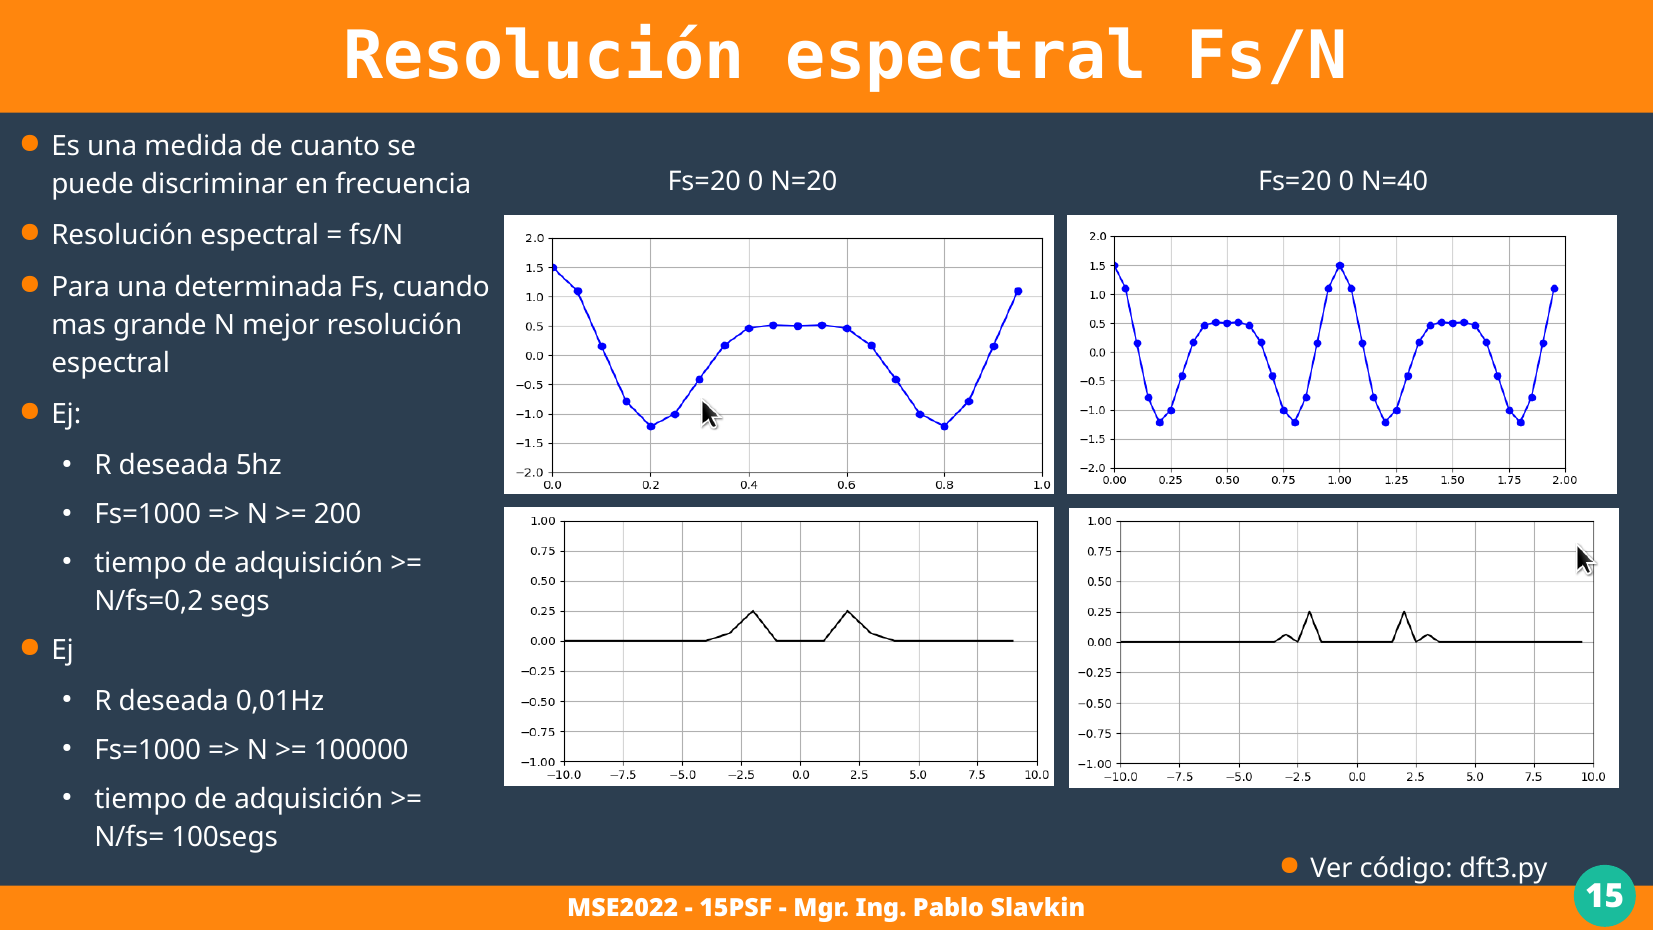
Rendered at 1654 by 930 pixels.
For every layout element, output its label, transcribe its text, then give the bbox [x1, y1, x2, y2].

title Resolución espectral Fs/N [343, 16, 1431, 113]
list Ver código: dft3.py [1268, 848, 1581, 887]
list Fs=20 0 N=20 [625, 161, 894, 200]
picture [1067, 215, 1617, 494]
picture [504, 507, 1054, 787]
list Es una medida de cuanto se puede discriminar en frecuencia Resolución espectral = fs/N Para una determinada Fs, cuando mas grande N mejor resolución espectral Ej: R deseada 5hz Fs=1000 => N >= 200 tiempo de adquisición >= N/fs=0,2 segs Ej R deseada 0,01Hz Fs=1000 => N >= 100000 tiempo de adquisición >= N/fs= 100segs [7, 125, 496, 857]
list Fs=20 0 N=40 [1216, 161, 1485, 200]
picture [1069, 508, 1619, 788]
picture [504, 215, 1054, 494]
